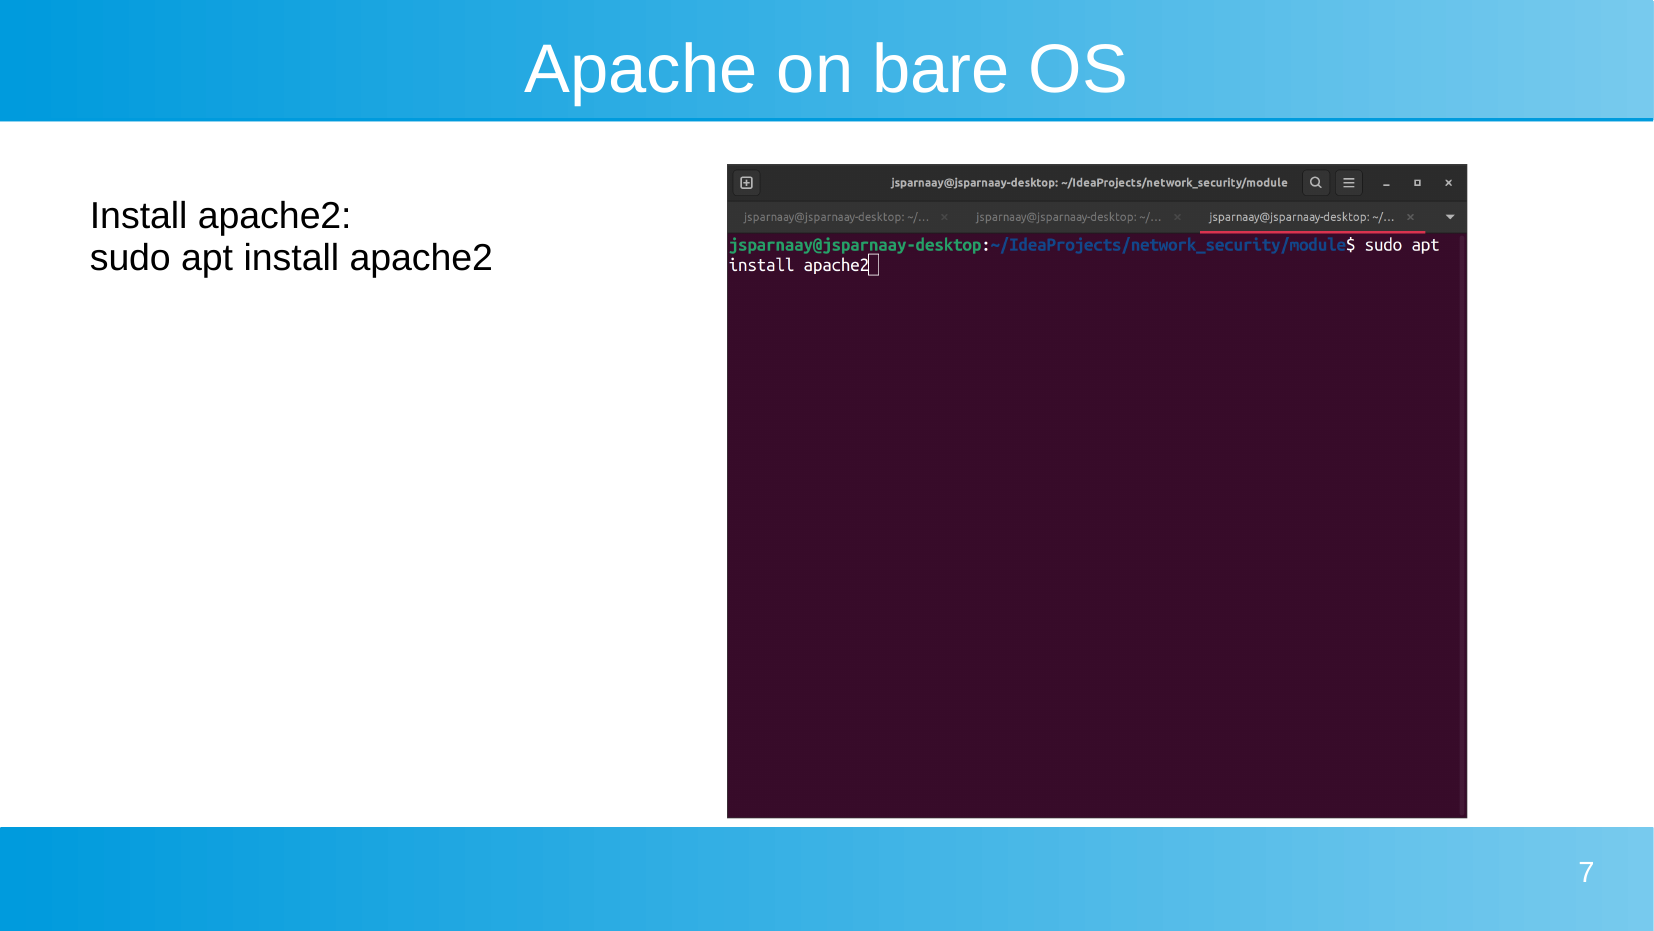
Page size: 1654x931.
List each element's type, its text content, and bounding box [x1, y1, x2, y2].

text_box Install apache2: sudo apt install apache2 [75, 187, 563, 287]
title Apache on bare OS [59, 29, 1595, 108]
picture [712, 149, 1482, 834]
